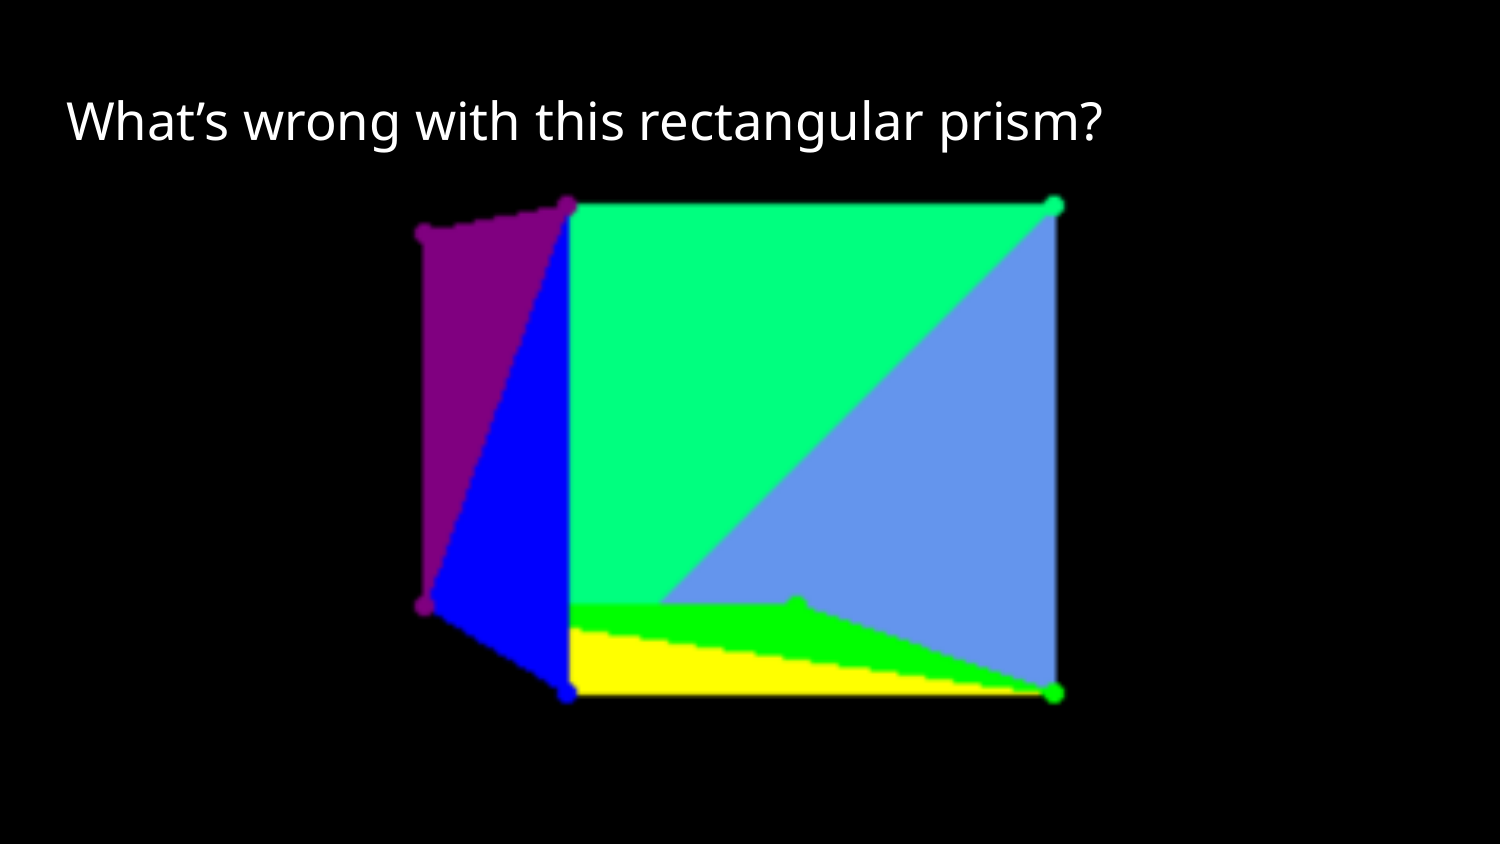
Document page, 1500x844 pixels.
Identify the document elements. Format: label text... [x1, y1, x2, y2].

picture [343, 167, 1157, 826]
title What’s wrong with this rectangular prism? [51, 72, 1449, 167]
